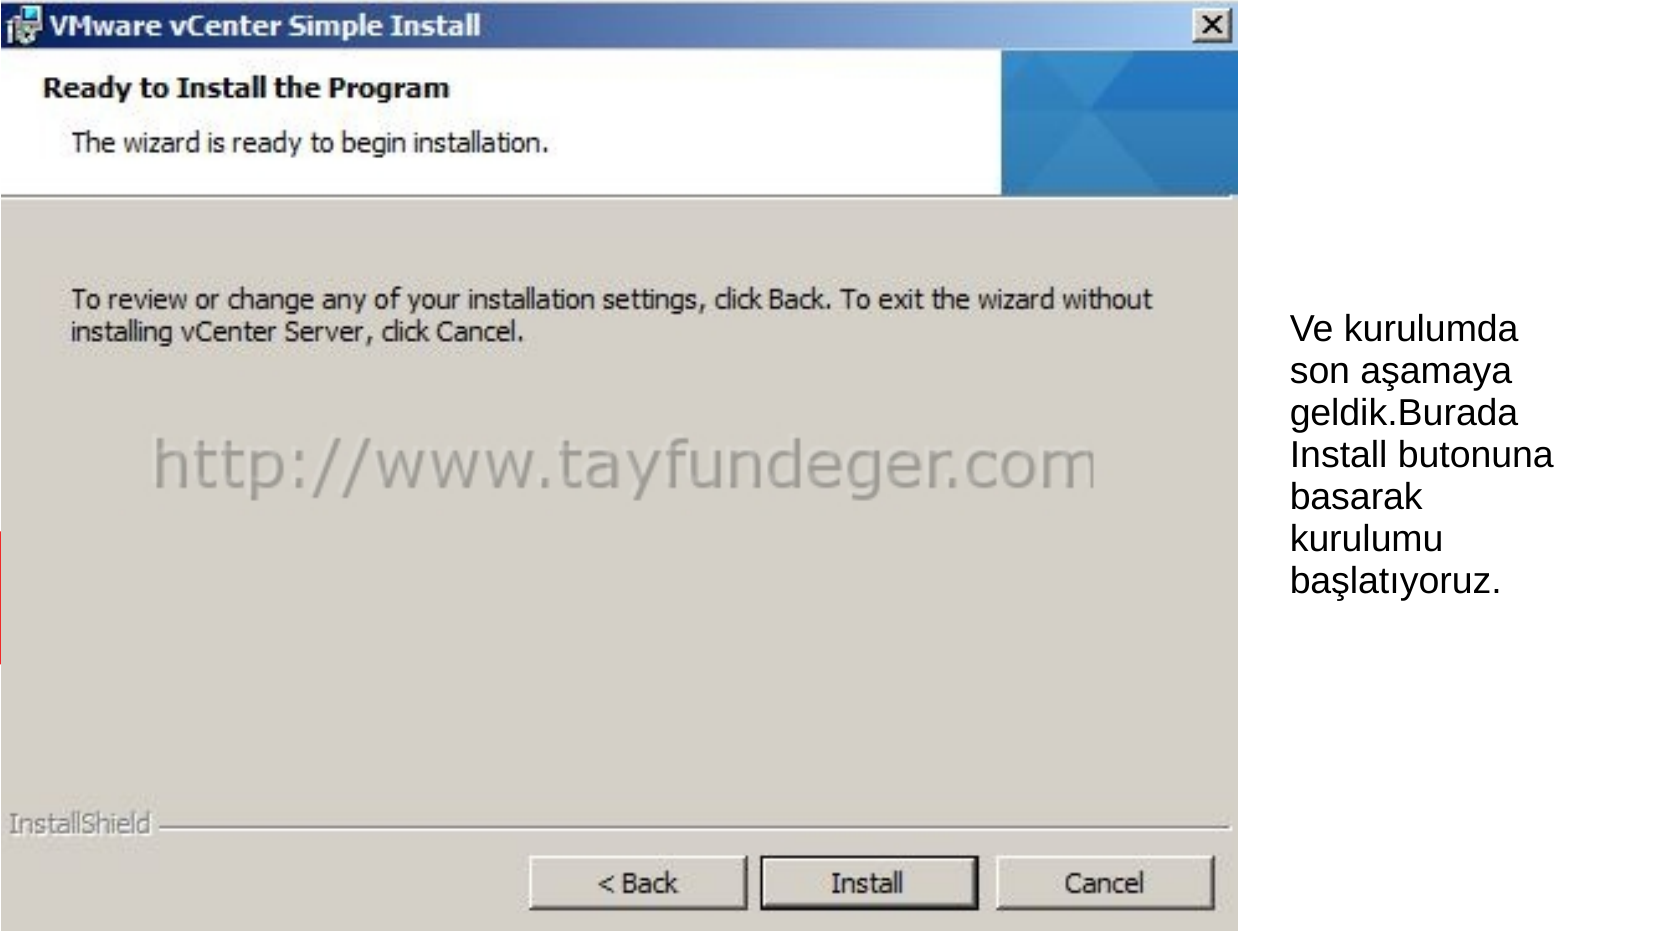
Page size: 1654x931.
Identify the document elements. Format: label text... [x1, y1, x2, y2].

text_box Ve kurulumda son aşamaya geldik.Burada Install butonuna basarak kurulumu başlatıyoruz. [1275, 300, 1594, 606]
picture [1, 0, 1238, 931]
